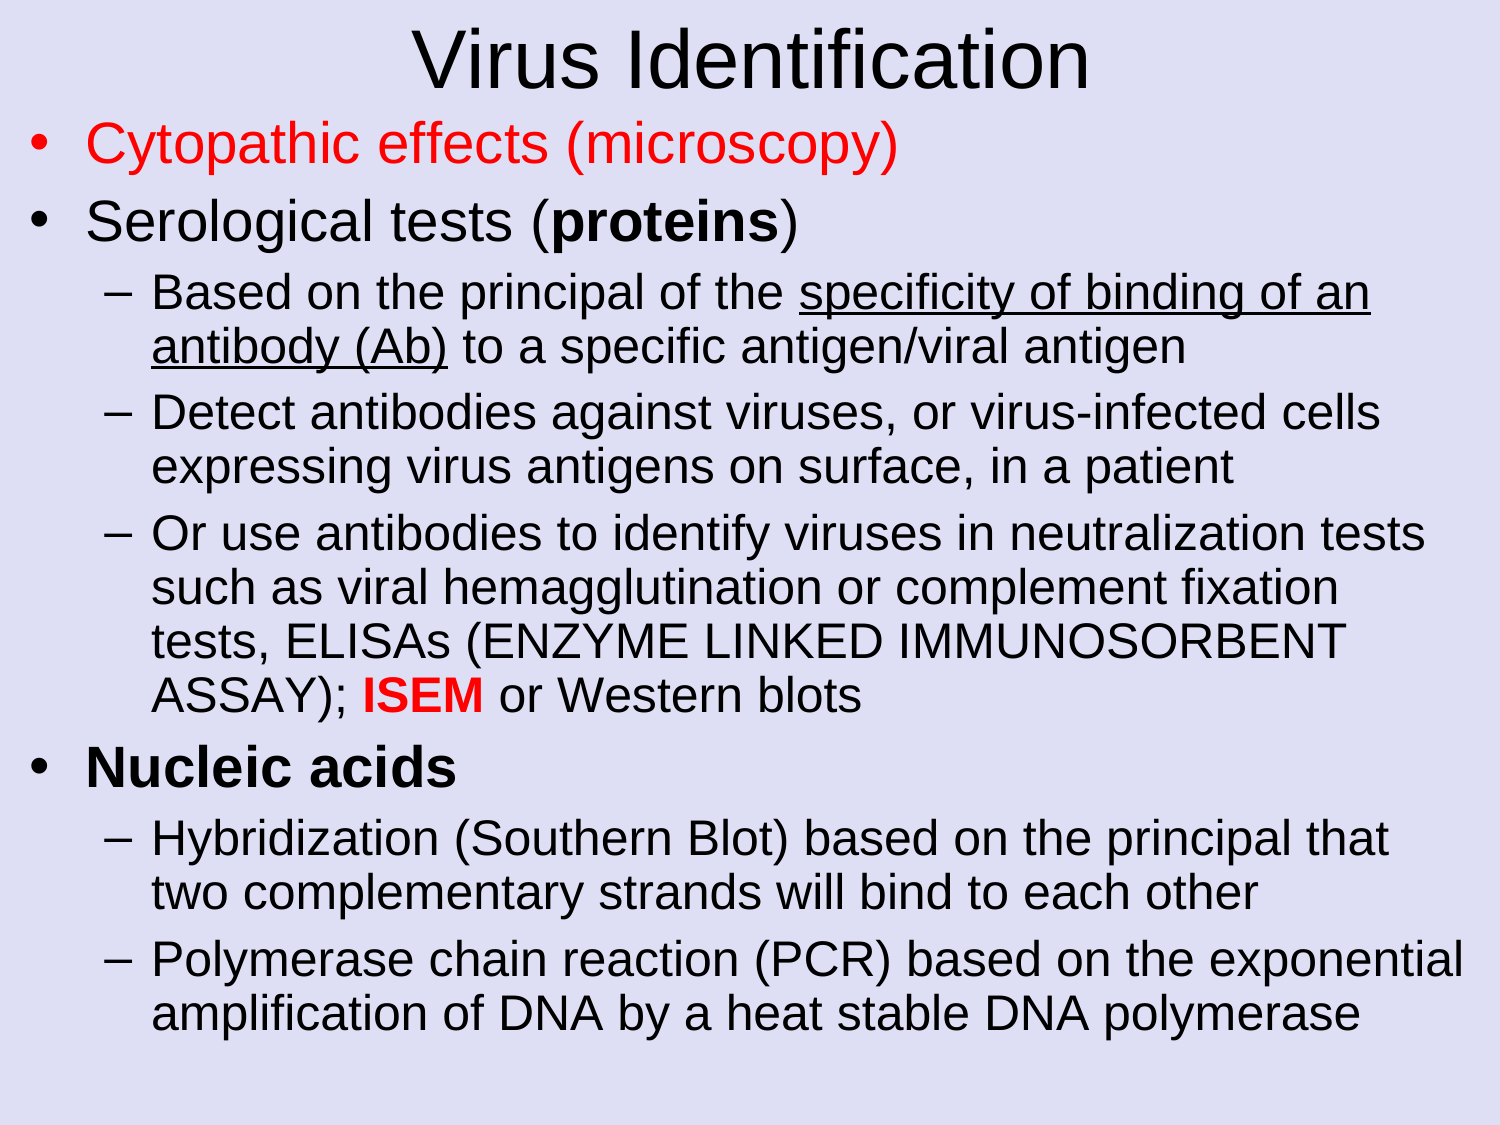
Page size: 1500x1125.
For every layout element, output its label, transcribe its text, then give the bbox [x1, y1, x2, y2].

title Virus Identification [76, 5, 1427, 113]
list Cytopathic effects (microscopy) Serological tests (proteins) Based on the principal of the specificity of binding of an antibody (Ab) to a specific antigen/viral antigen Detect antibodies against viruses, or virus-infected cells expressing virus antigens on surface, in a patient Or use antibodies to identify viruses in neutralization tests such as viral hemagglutination or complement fixation tests, ELISAs (ENZYME LINKED IMMUNOSORBENT ASSAY); ISEM or Western blots Nucleic acids Hybridization (Southern Blot) based on the principal that two complementary strands will bind to each other Polymerase chain reaction (PCR) based on the exponential amplification of DNA by a heat stable DNA polymerase [29, 113, 1471, 1125]
